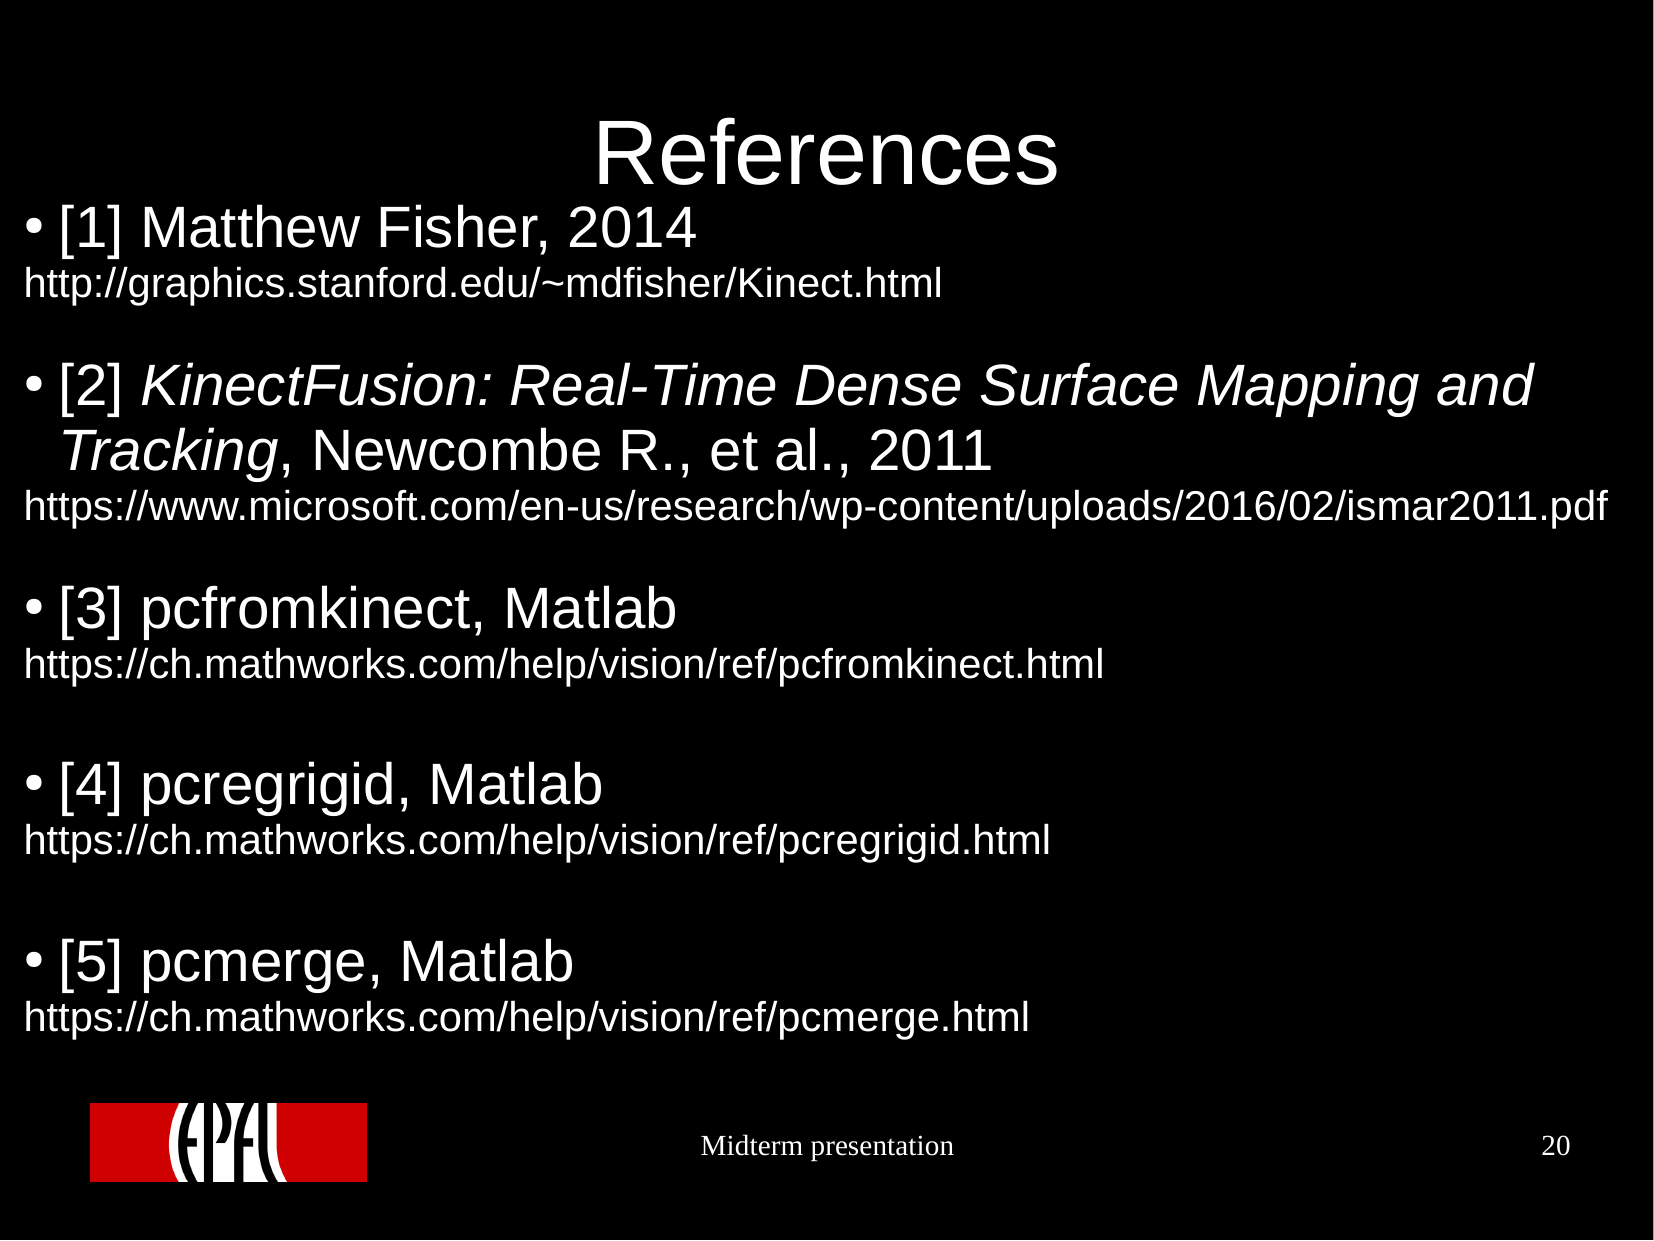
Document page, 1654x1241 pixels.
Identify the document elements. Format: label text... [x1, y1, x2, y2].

title References [82, 49, 1571, 194]
subtitle [1] Matthew Fisher, 2014 http://graphics.stanford.edu/~mdfisher/Kinect.html [2] KinectFusion: Real-Time Dense Surface Mapping and Tracking, Newcombe R., et al., 2011 https://www.microsoft.com/en-us/research/wp-content/uploads/2016/02/ismar2011.pdf [3] pcfromkinect, Matlab https://ch.mathworks.com/help/vision/ref/pcfromkinect.html [4] pcregrigid, Matlab https://ch.mathworks.com/help/vision/ref/pcregrigid.html [5] pcmerge, Matlab https://ch.mathworks.com/help/vision/ref/pcmerge.html [23, 194, 1630, 1087]
picture [90, 1103, 367, 1182]
